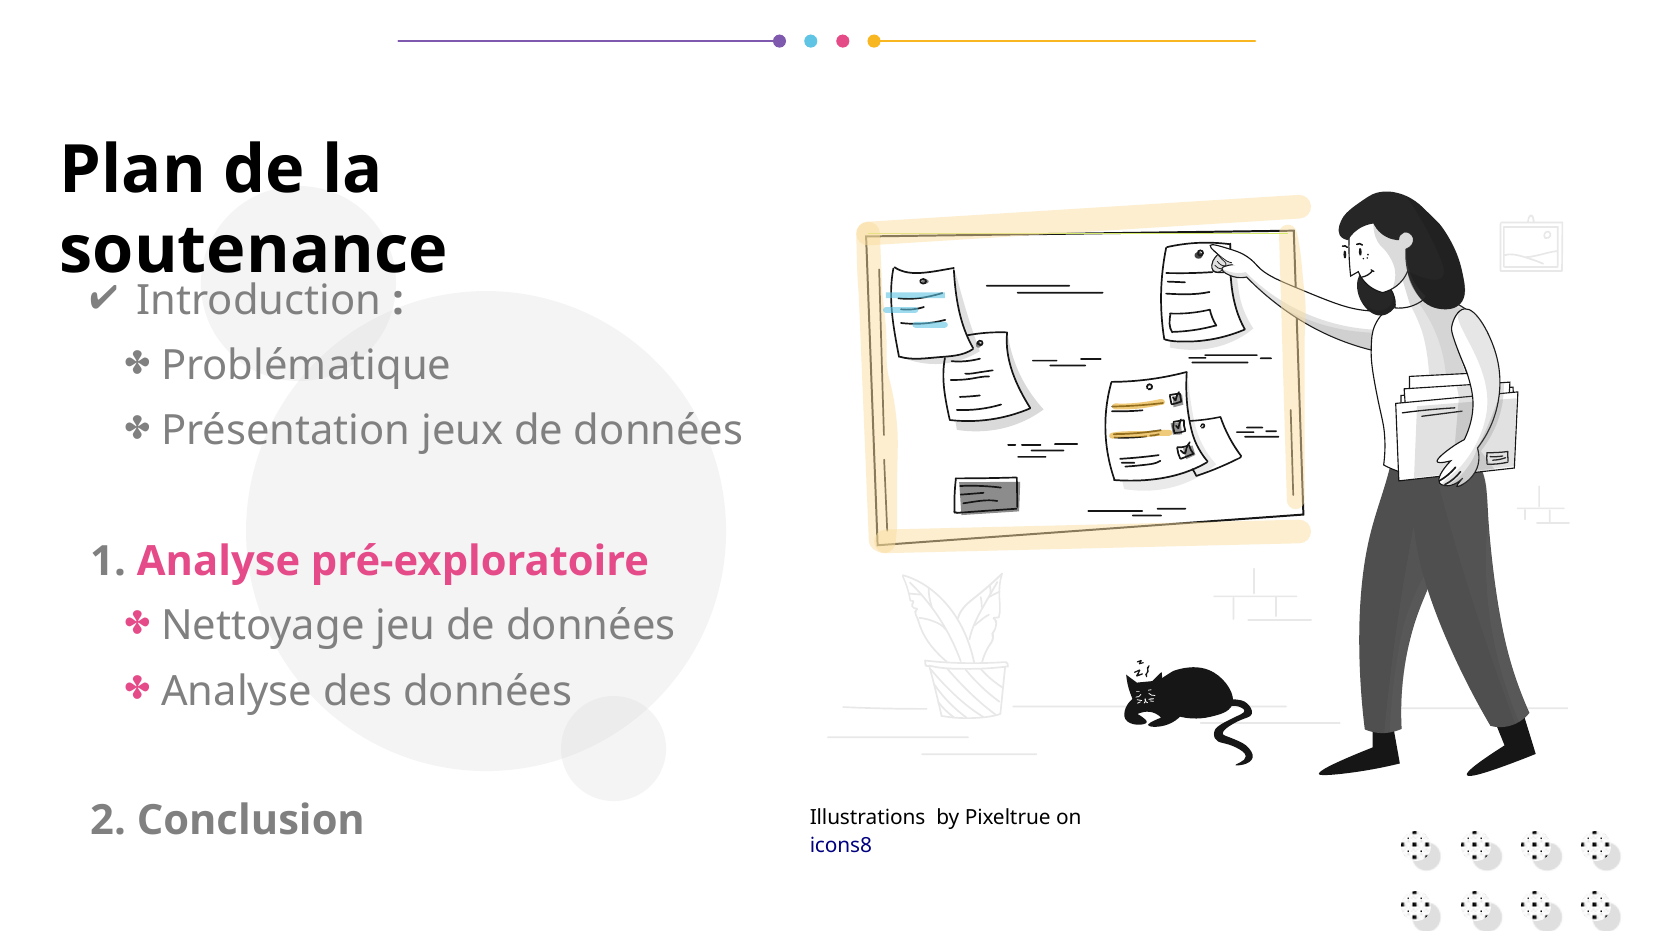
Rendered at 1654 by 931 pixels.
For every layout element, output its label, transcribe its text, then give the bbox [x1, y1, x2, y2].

picture [1520, 890, 1552, 922]
picture [1580, 890, 1612, 922]
text_box [772, 34, 787, 48]
text_box Plan de la soutenance [45, 118, 798, 266]
picture [1581, 830, 1612, 862]
picture [1460, 830, 1492, 862]
picture [1520, 831, 1552, 862]
text_box [867, 34, 881, 48]
picture [1461, 890, 1492, 922]
text_box Introduction : Problématique Présentation jeux de données Analyse pré-exploratoire Nettoyage jeu de données Analyse des données Conclusion [75, 265, 1005, 680]
text_box Introduction : Problématique Présentation jeux de données Analyse pré-exploratoire Nettoyage jeu de données Analyse des données Conclusion [882, 265, 1005, 529]
picture [1400, 891, 1432, 922]
text_box [804, 34, 818, 48]
picture [1400, 830, 1432, 862]
text_box [836, 34, 850, 48]
